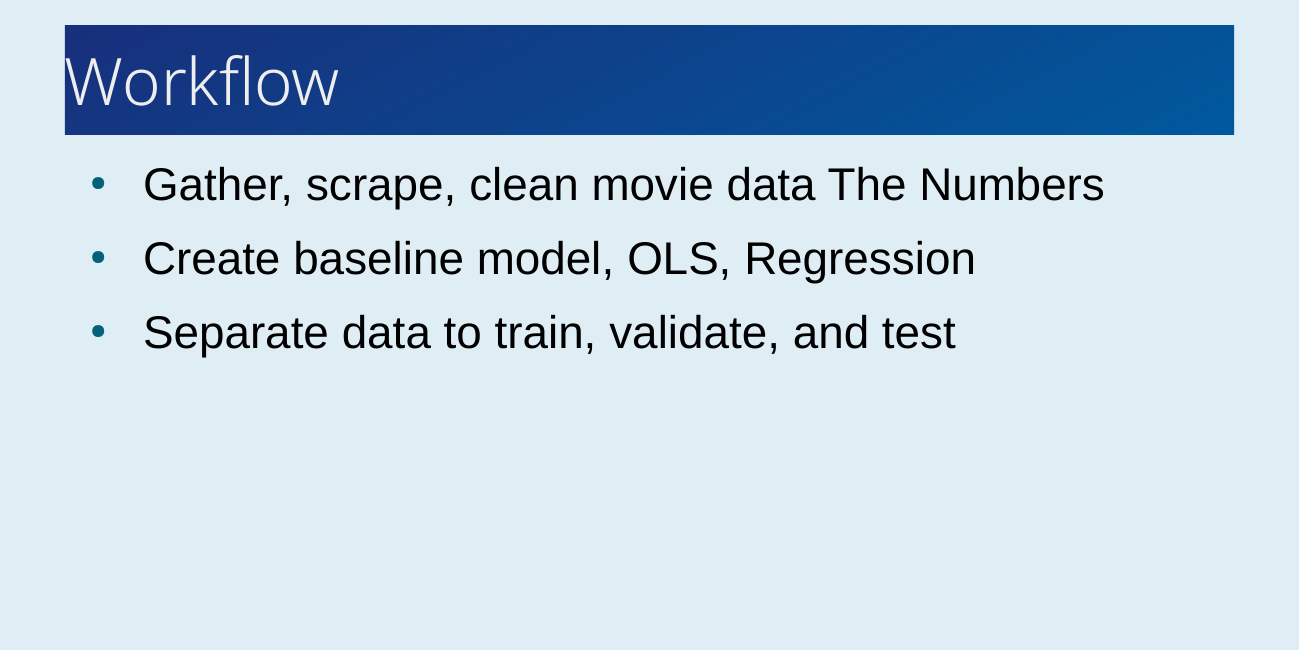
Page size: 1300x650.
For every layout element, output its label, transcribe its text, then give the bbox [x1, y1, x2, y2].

list Gather, scrape, clean movie data The Numbers Create baseline model, OLS, Regression Separate data to train, validate, and test [72, 151, 1246, 616]
title Workflow [64, 25, 1235, 135]
